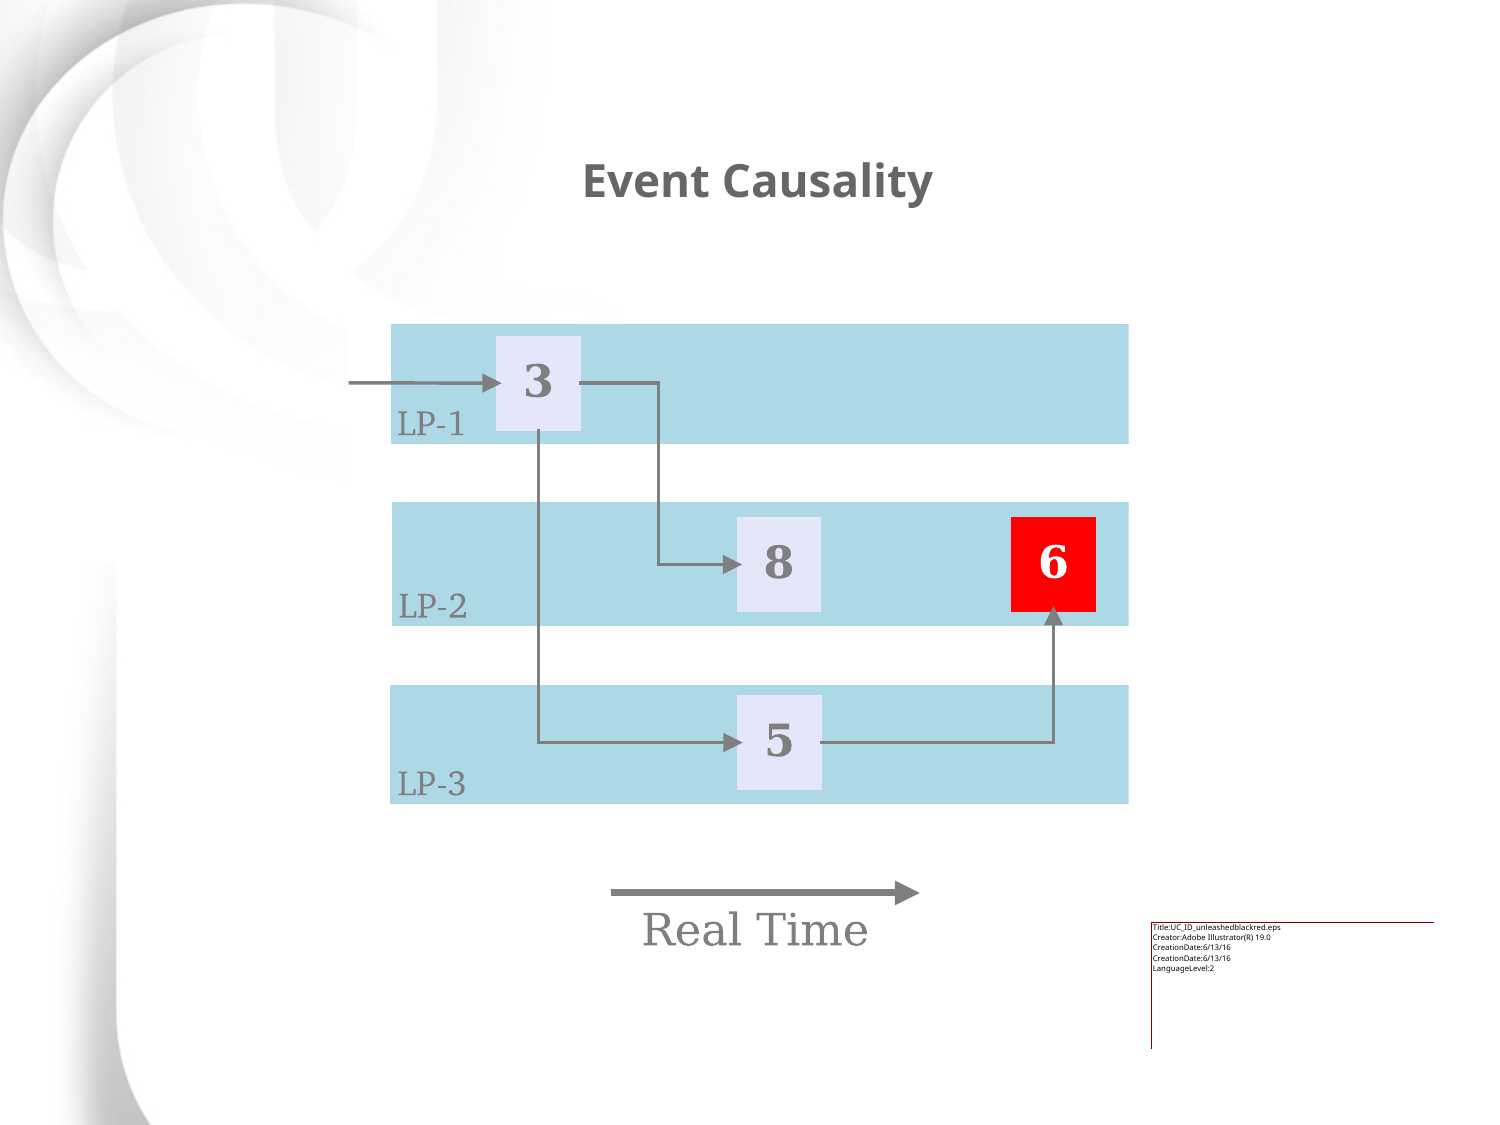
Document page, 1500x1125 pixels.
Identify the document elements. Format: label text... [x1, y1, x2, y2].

picture [0, 0, 1500, 1125]
title Event Causality [120, 58, 1395, 300]
